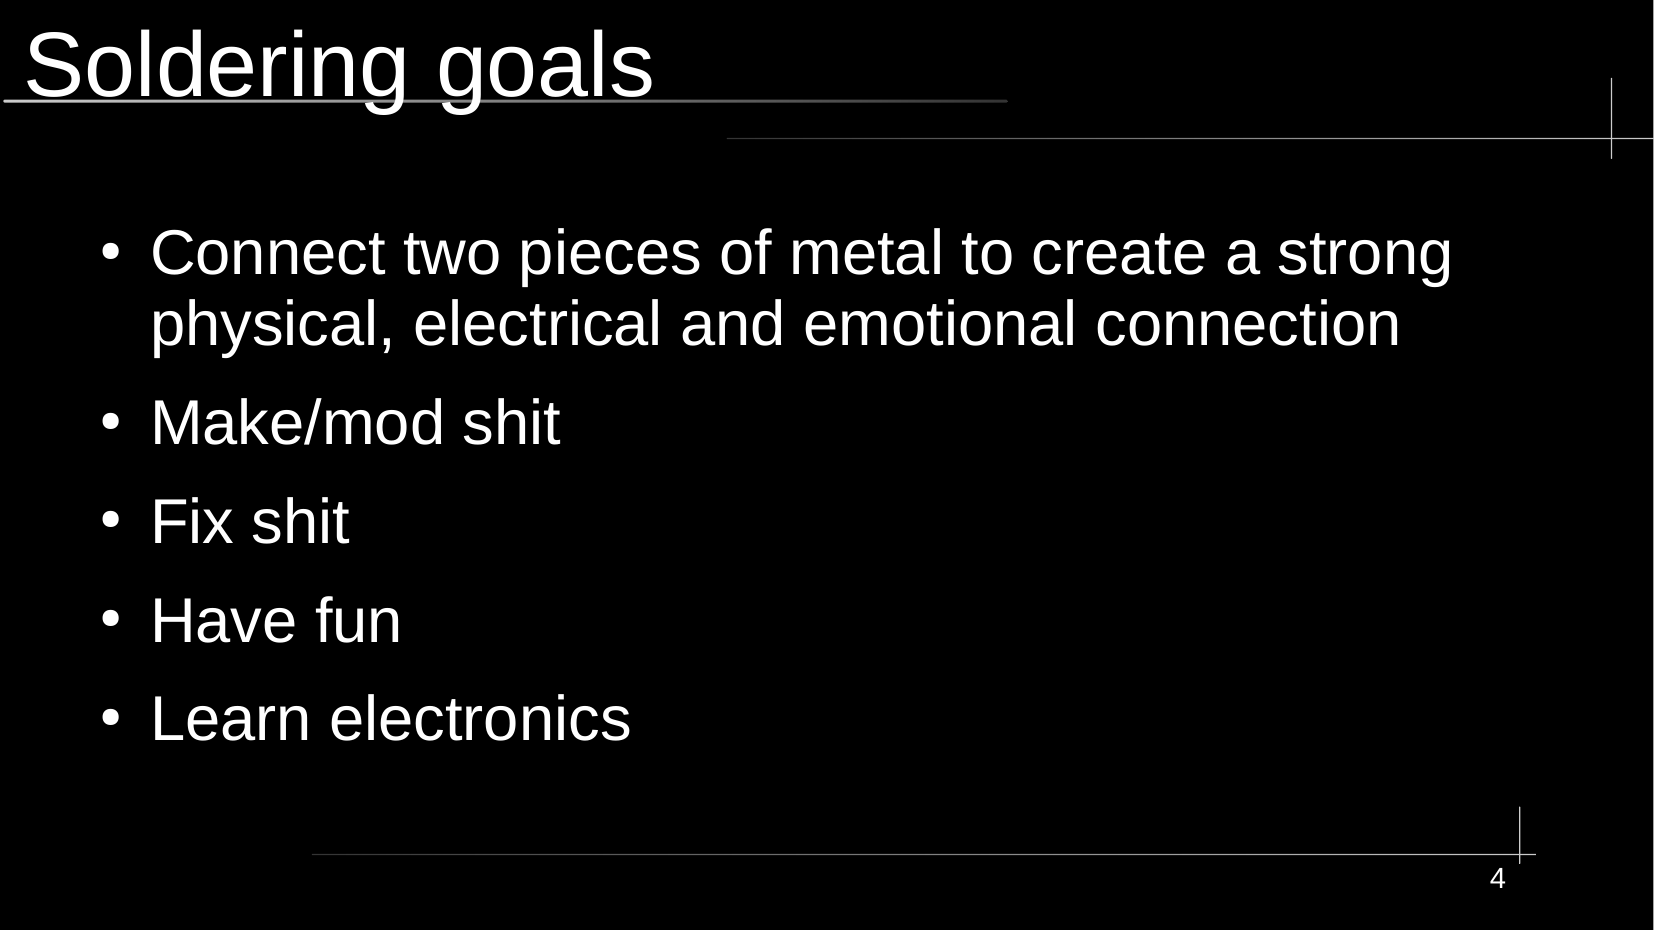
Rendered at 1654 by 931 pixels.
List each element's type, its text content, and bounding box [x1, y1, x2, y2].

title Soldering goals [23, 11, 1589, 119]
list Connect two pieces of metal to create a strong physical, electrical and emotional connection Make/mod shit Fix shit Have fun Learn electronics [82, 217, 1571, 758]
